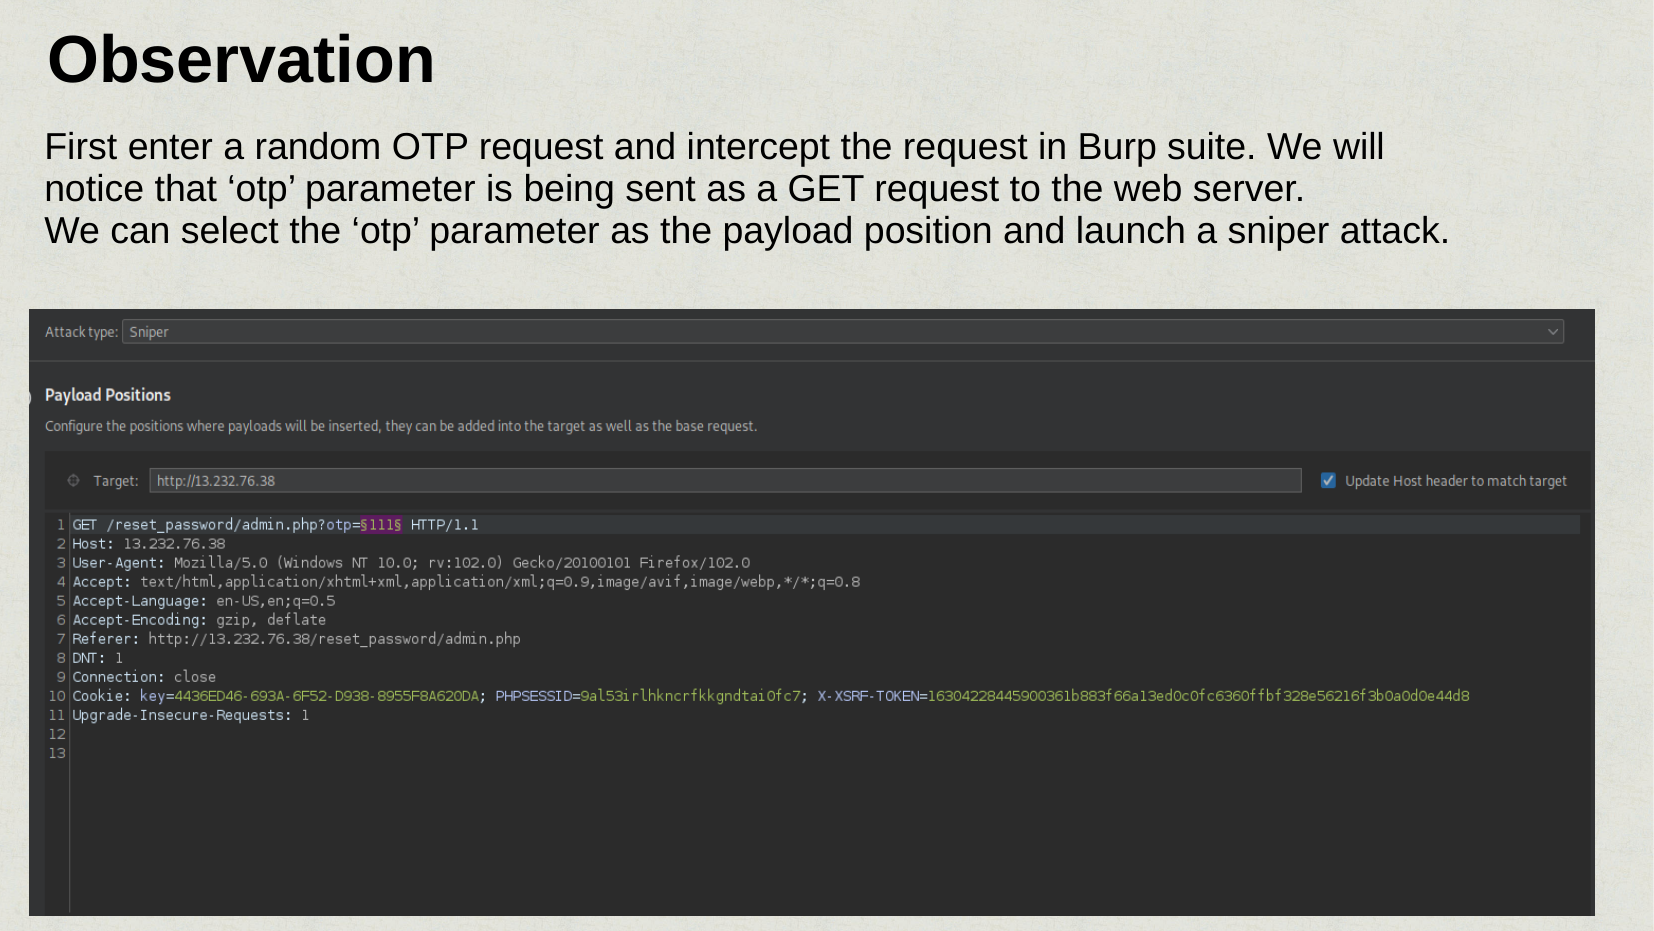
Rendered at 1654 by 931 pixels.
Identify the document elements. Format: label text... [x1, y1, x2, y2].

title Observation [47, 0, 1536, 119]
text_box First enter a random OTP request and intercept the request in Burp suite. We will notice that ‘otp’ parameter is being sent as a GET request to the web server. We can select the ‘otp’ parameter as the payload position and launch a sniper attack. [29, 118, 1506, 259]
picture [0, 0, 1654, 931]
